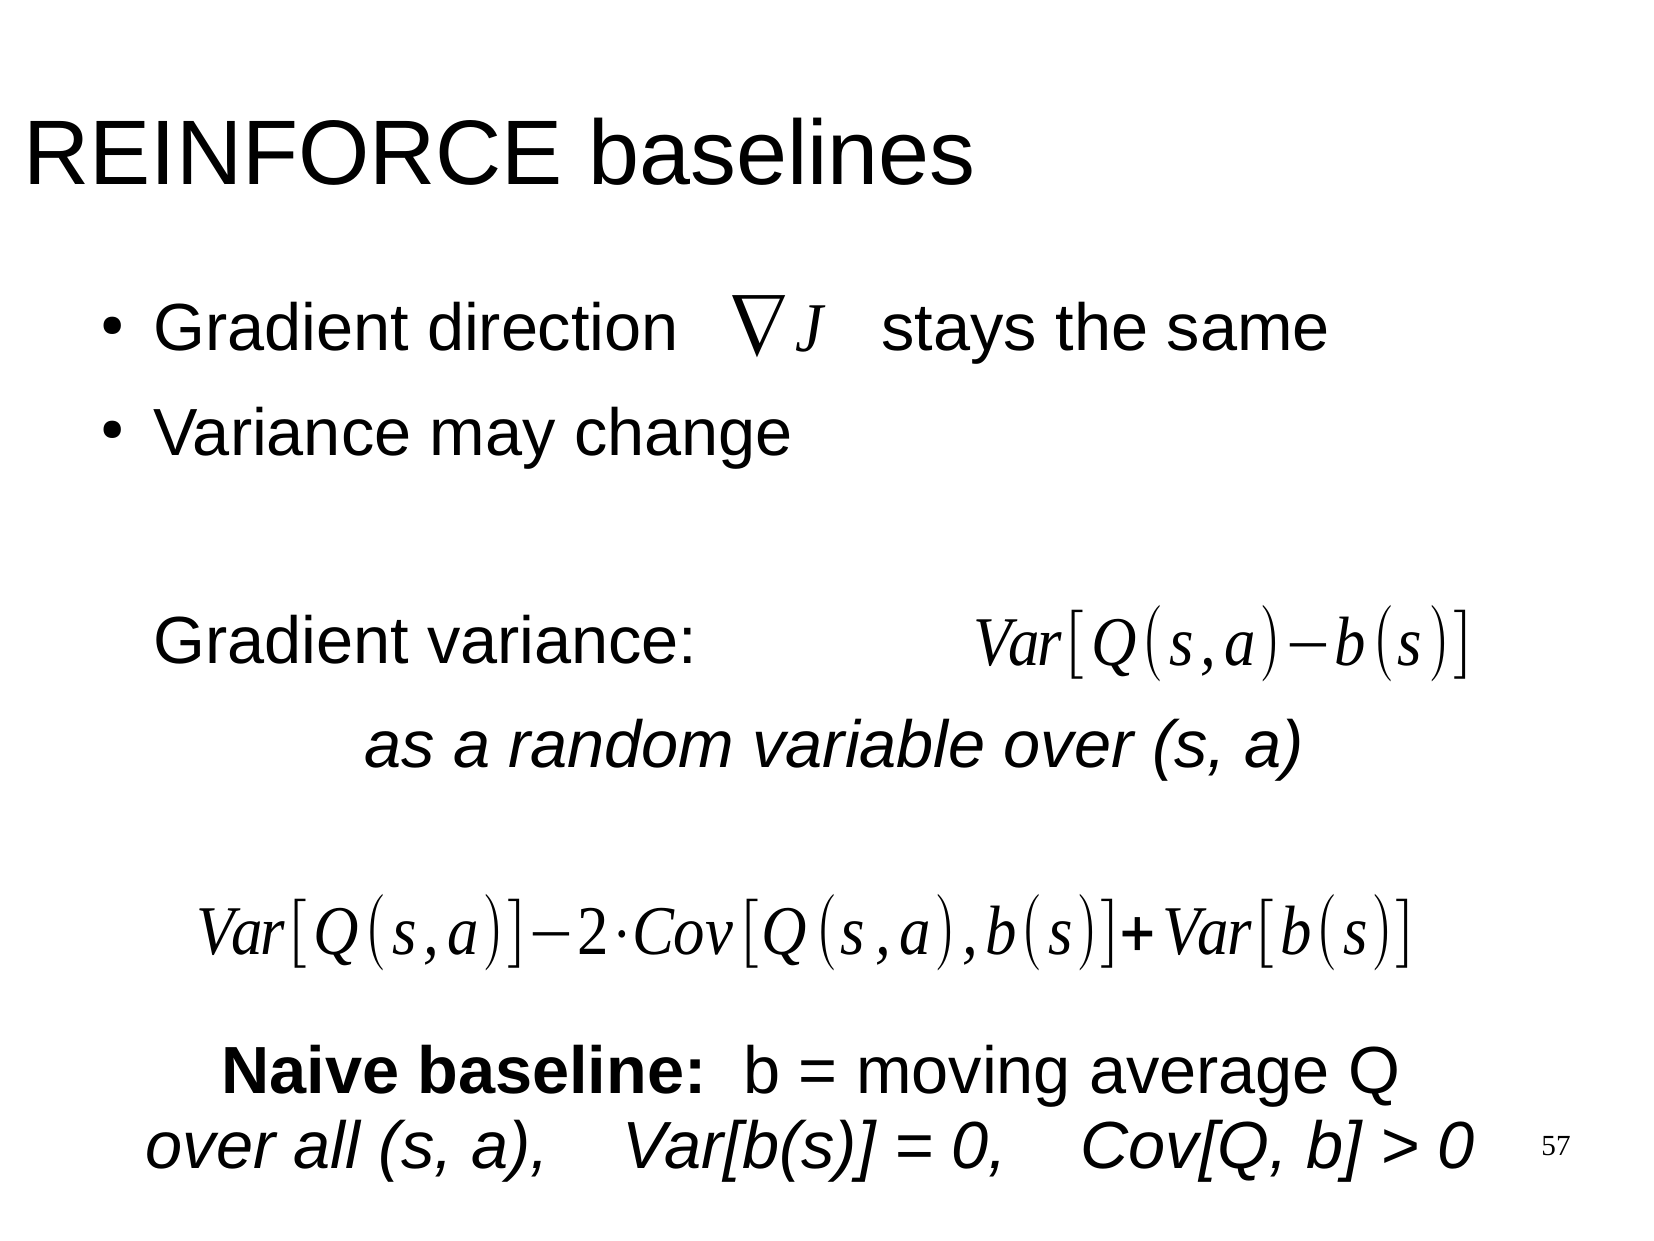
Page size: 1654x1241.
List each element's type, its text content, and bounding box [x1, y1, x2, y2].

chart [712, 290, 845, 368]
chart [957, 599, 1484, 684]
text_box Naive baseline: b = moving average Q over all (s, a), Var[b(s)] = 0, Cov[Q, b] > 0 [48, 1025, 1575, 1190]
title REINFORCE baselines [23, 49, 1512, 257]
list Gradient direction stays the same Variance may change Gradient variance: as a random variable over (s, a) [82, 290, 1571, 1025]
chart [180, 888, 1429, 973]
